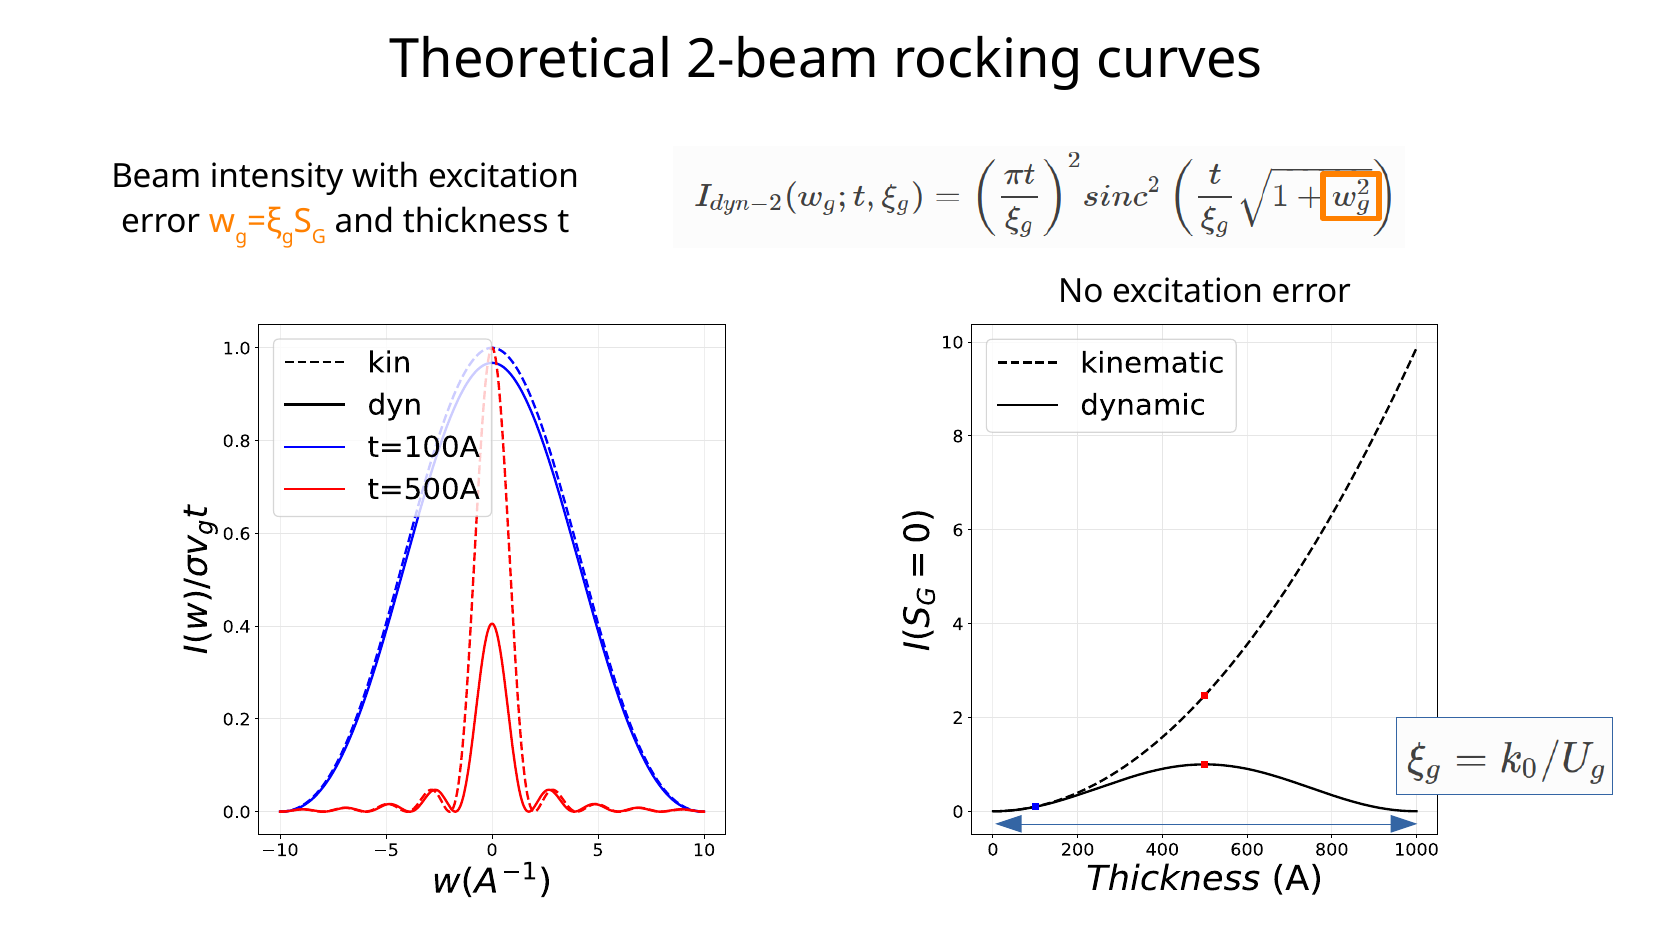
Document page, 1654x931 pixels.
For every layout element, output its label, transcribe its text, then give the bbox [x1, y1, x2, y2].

text_box No excitation error [968, 259, 1441, 319]
picture [183, 146, 1613, 908]
text_box Beam intensity with excitation error wg=ξgSG and thickness t [64, 144, 626, 260]
title Theoretical 2-beam rocking curves [0, 0, 1654, 116]
